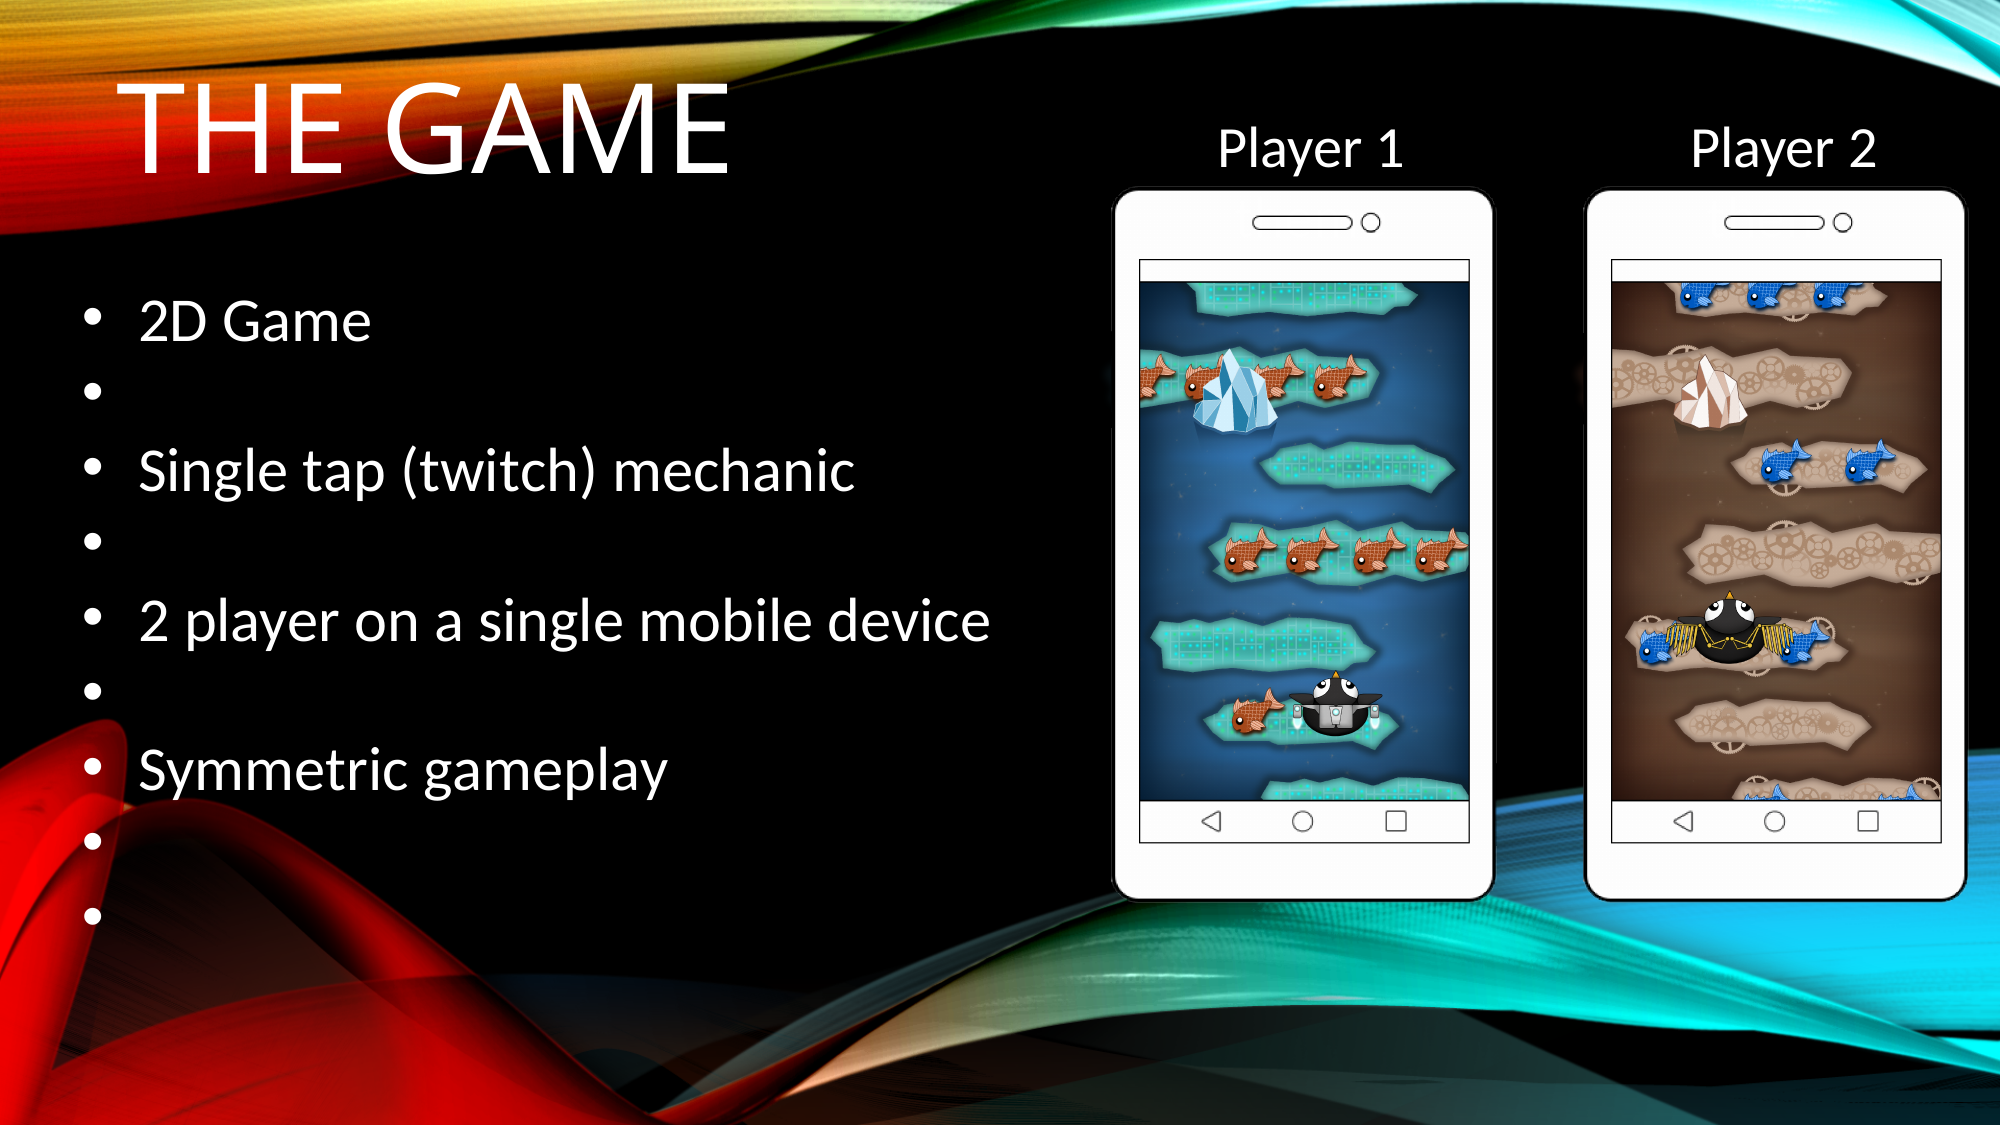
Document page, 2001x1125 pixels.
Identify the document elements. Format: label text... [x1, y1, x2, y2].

text_box Player 2 theme [1596, 101, 1972, 172]
text_box 2D Game Single tap (twitch) mechanic 2 player on a single mobile device Symmetric gameplay [66, 196, 1083, 1015]
text_box Player 1 theme [1123, 101, 1500, 172]
picture [1566, 172, 1980, 917]
picture [1094, 172, 1508, 917]
title The game [101, 58, 1343, 200]
